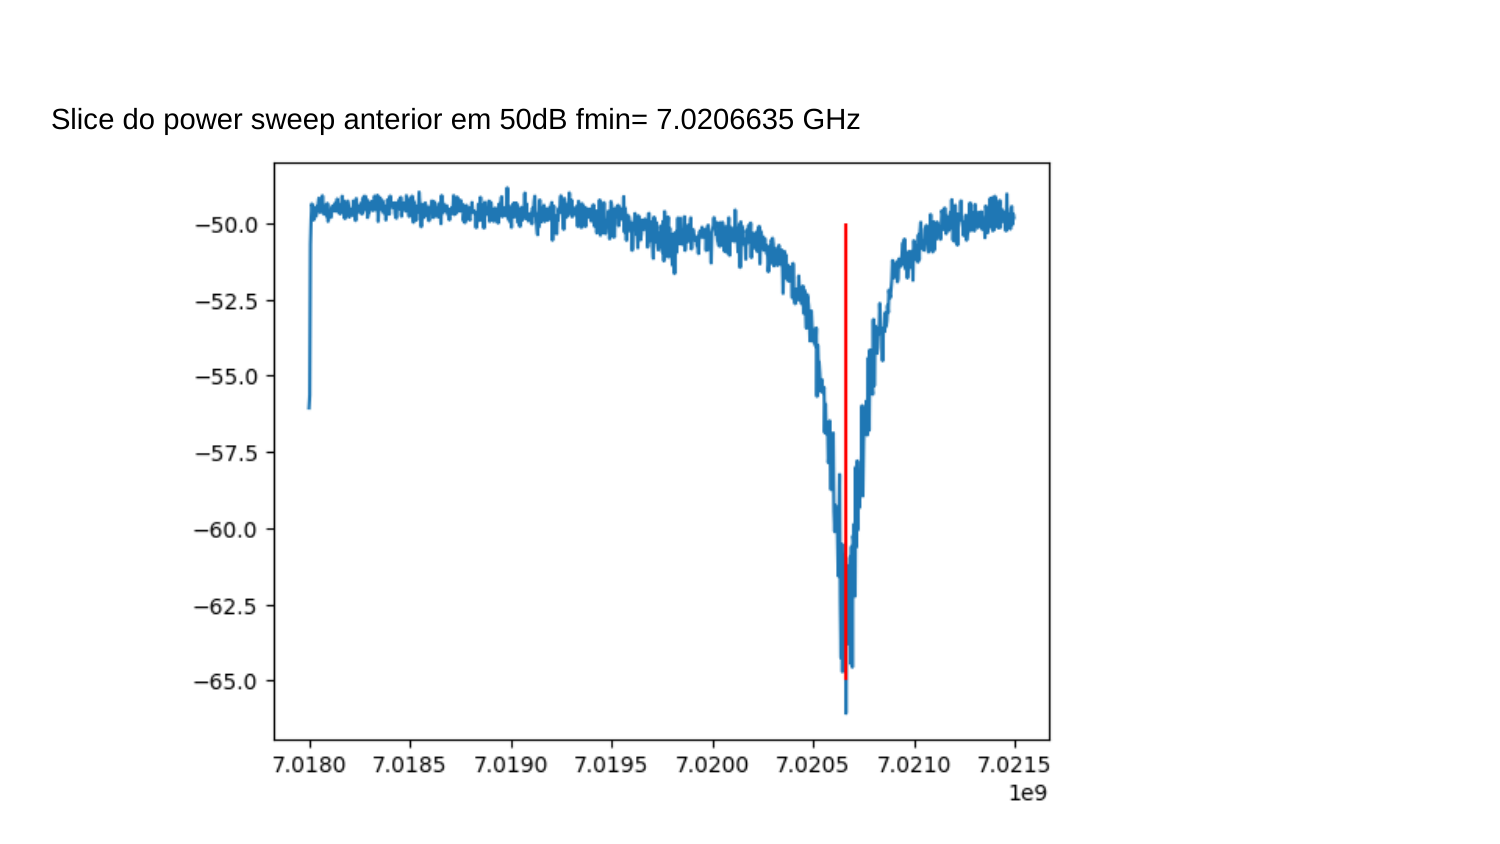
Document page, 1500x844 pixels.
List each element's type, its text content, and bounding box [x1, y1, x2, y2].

picture [177, 147, 1068, 822]
title Slice do power sweep anterior em 50dB fmin= 7.0206635 GHz [51, 72, 1449, 167]
